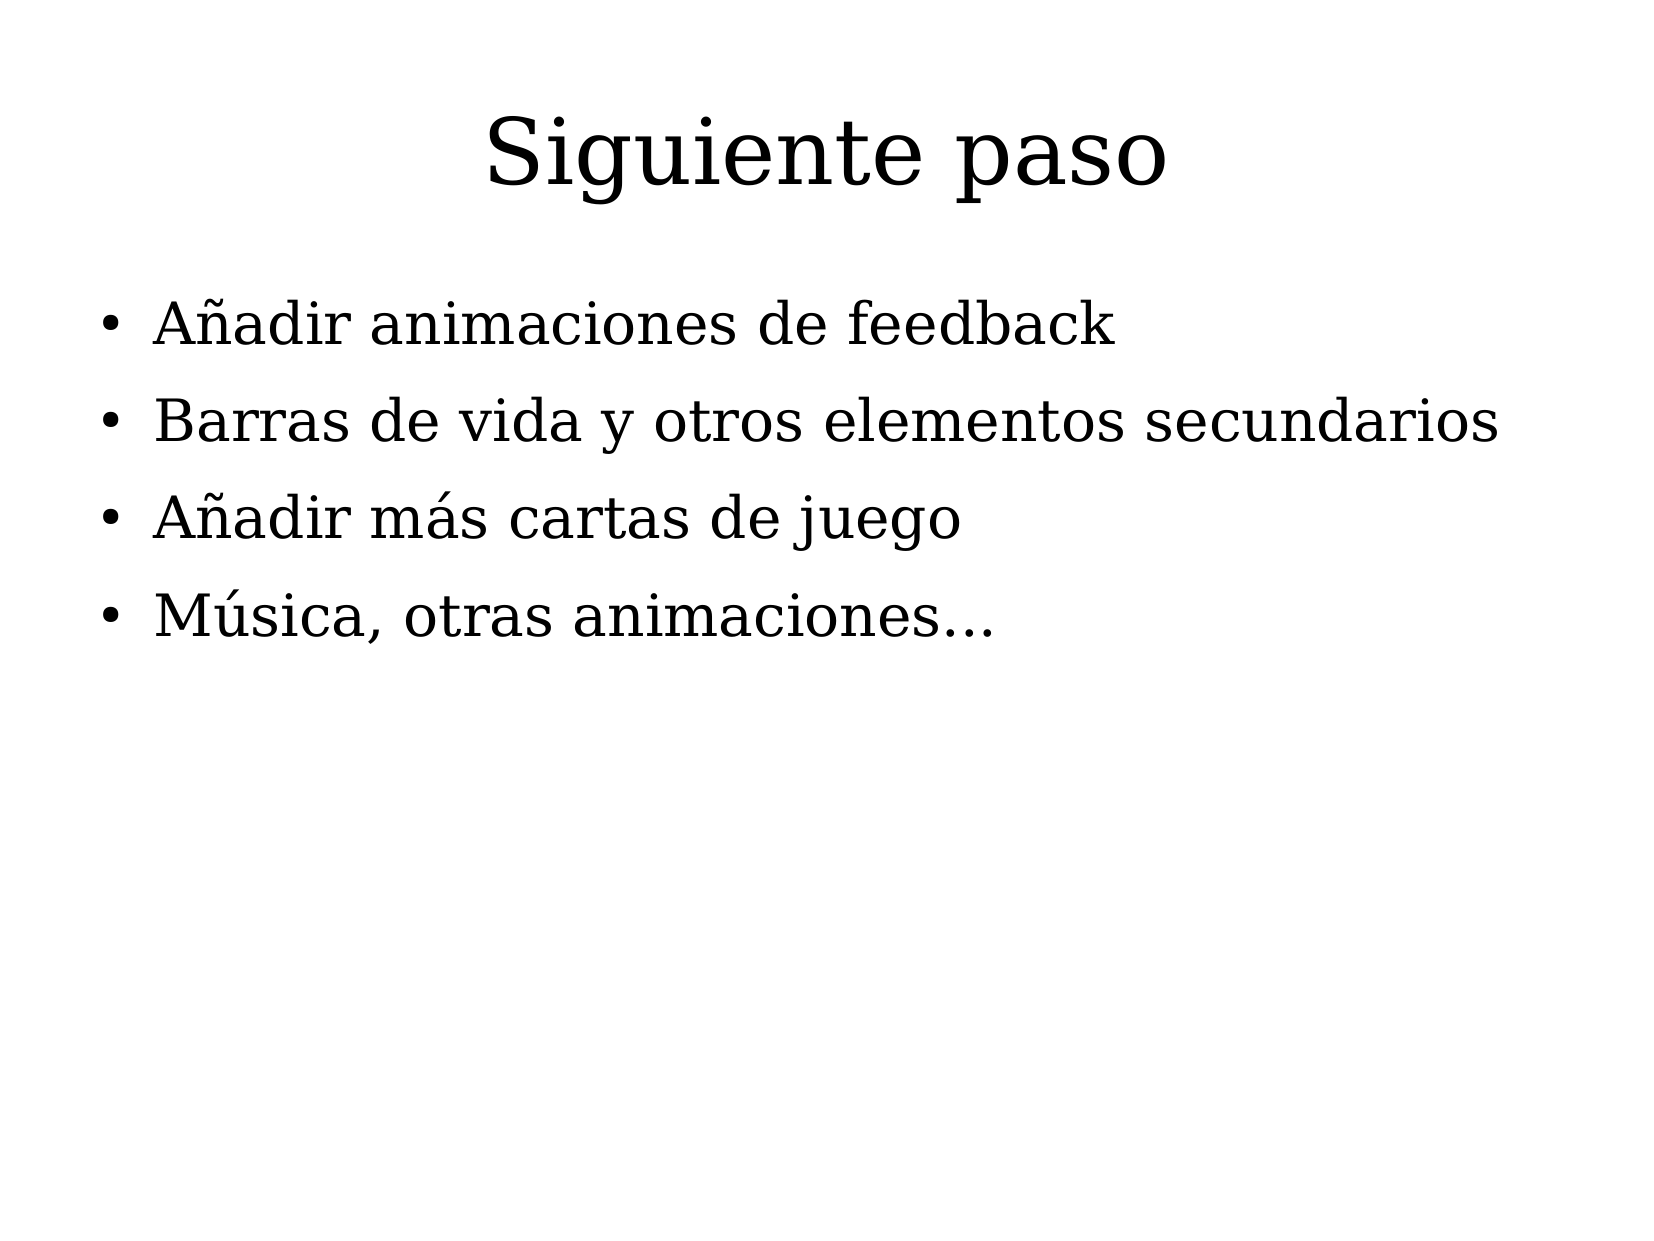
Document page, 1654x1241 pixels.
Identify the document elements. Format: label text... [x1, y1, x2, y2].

list Añadir animaciones de feedback Barras de vida y otros elementos secundarios Añadir más cartas de juego Música, otras animaciones... [82, 290, 1571, 1010]
title Siguiente paso [82, 49, 1571, 257]
